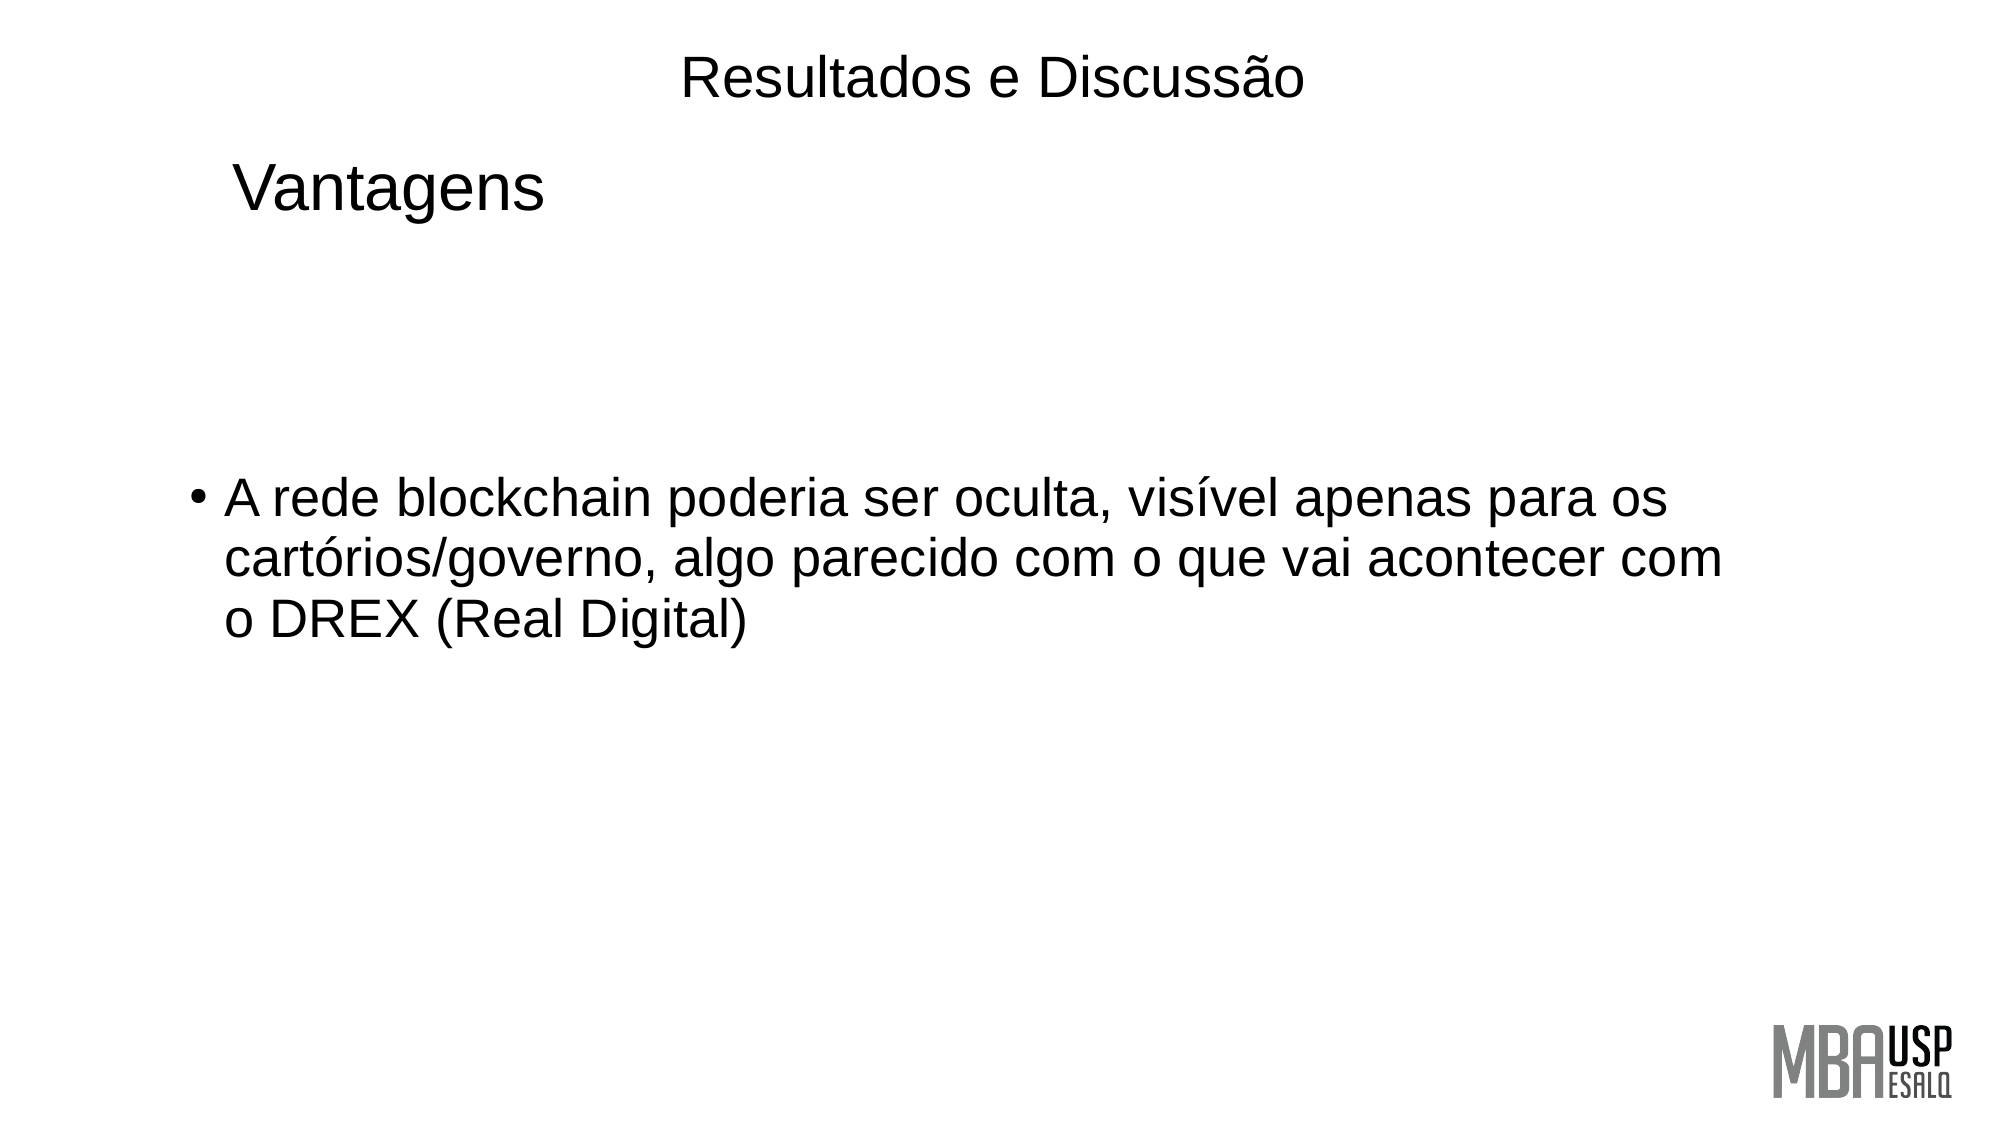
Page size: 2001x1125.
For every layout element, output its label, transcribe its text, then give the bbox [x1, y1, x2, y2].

text_box Vantagens A rede blockchain poderia ser oculta, visível apenas para os cartórios/governo, algo parecido com o que vai acontecer com o DREX (Real Digital) [82, 150, 1951, 976]
text_box Resultados e Discussão [37, 37, 1951, 118]
picture [1765, 1021, 1960, 1102]
